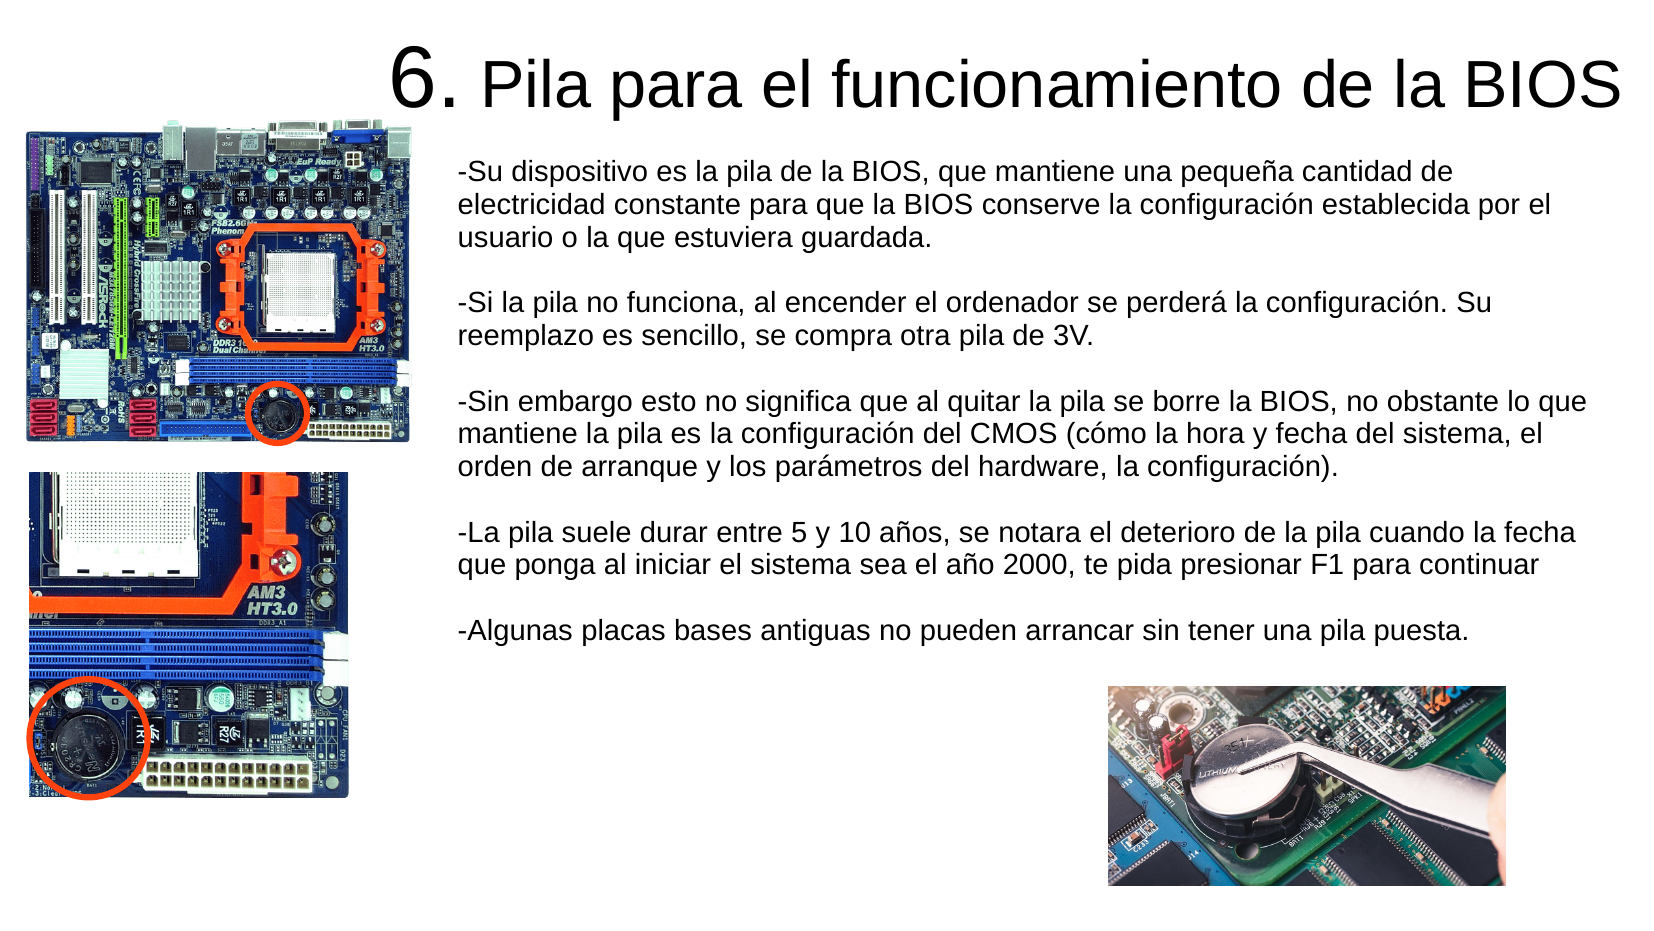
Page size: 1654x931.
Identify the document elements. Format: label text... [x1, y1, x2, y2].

title 6. Pila para el funcionamiento de la BIOS [135, 0, 1625, 156]
picture [33, 683, 144, 794]
picture [1108, 686, 1506, 886]
picture [23, 118, 414, 443]
picture [29, 472, 349, 798]
text_box -Su dispositivo es la pila de la BIOS, que mantiene una pequeña cantidad de electricidad constante para que la BIOS conserve la configuración establecida por el usuario o la que estuviera guardada. -Si la pila no funciona, al encender el ordenador se perderá la configuración. Su reemplazo es sencillo, se compra otra pila de 3V. -Sin embargo esto no significa que al quitar la pila se borre la BIOS, no obstante lo que mantiene la pila es la configuración del CMOS (cómo la hora y fecha del sistema, el orden de arranque y los parámetros del hardware, la configuración). -La pila suele durar entre 5 y 10 años, se notara el deterioro de la pila cuando la fecha que ponga al iniciar el sistema sea el año 2000, te pida presionar F1 para continuar -Algunas placas bases antiguas no pueden arrancar sin tener una pila puesta. [442, 147, 1625, 687]
picture [29, 760, 68, 798]
picture [252, 388, 303, 439]
